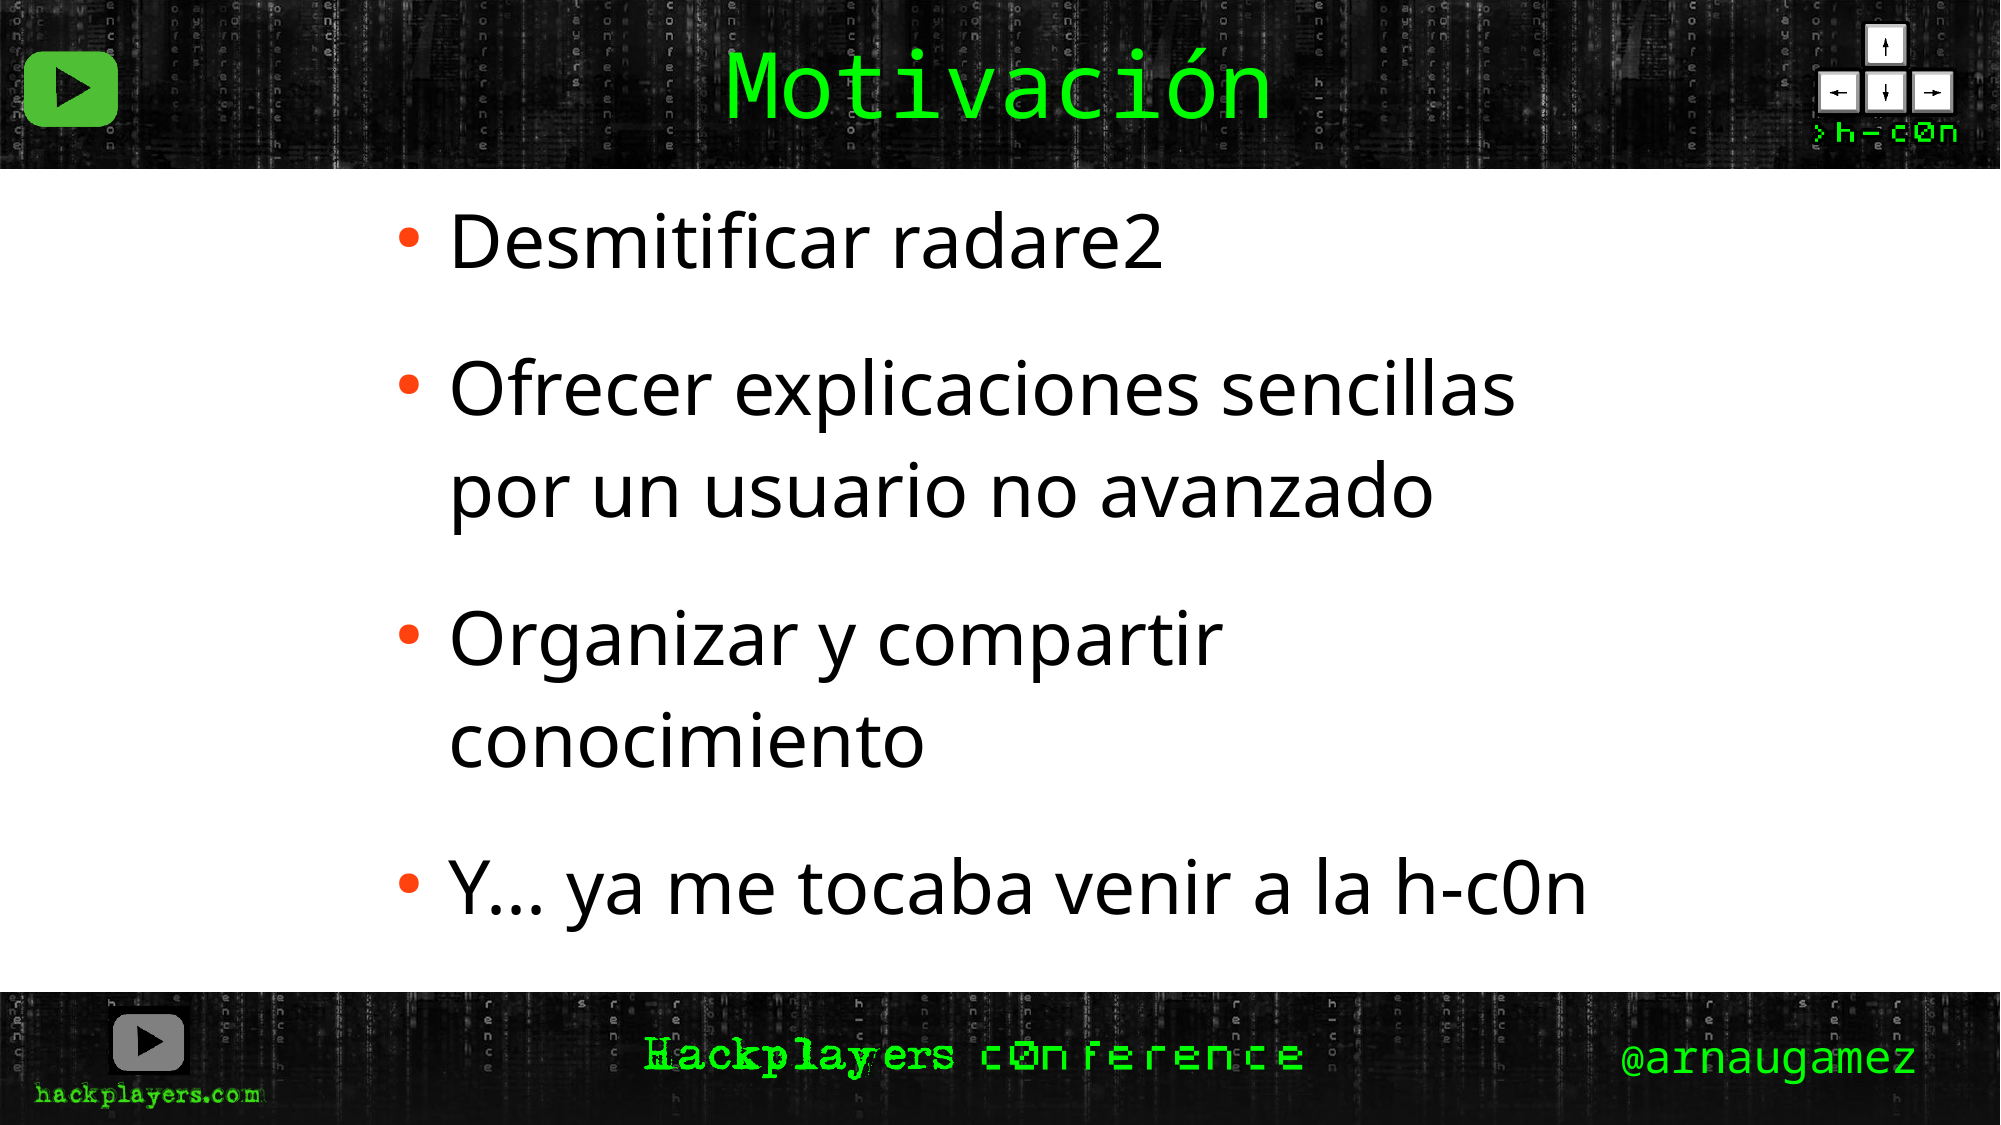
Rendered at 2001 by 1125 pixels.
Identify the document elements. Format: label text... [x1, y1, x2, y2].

picture [0, 992, 2000, 1125]
picture [0, 0, 2000, 169]
list Desmitificar radare2 Ofrecer explicaciones sencillas por un usuario no avanzado Organizar y compartir conocimiento Y... ya me tocaba venir a la h-c0n [377, 337, 1630, 788]
title Motivación [255, 0, 1745, 166]
